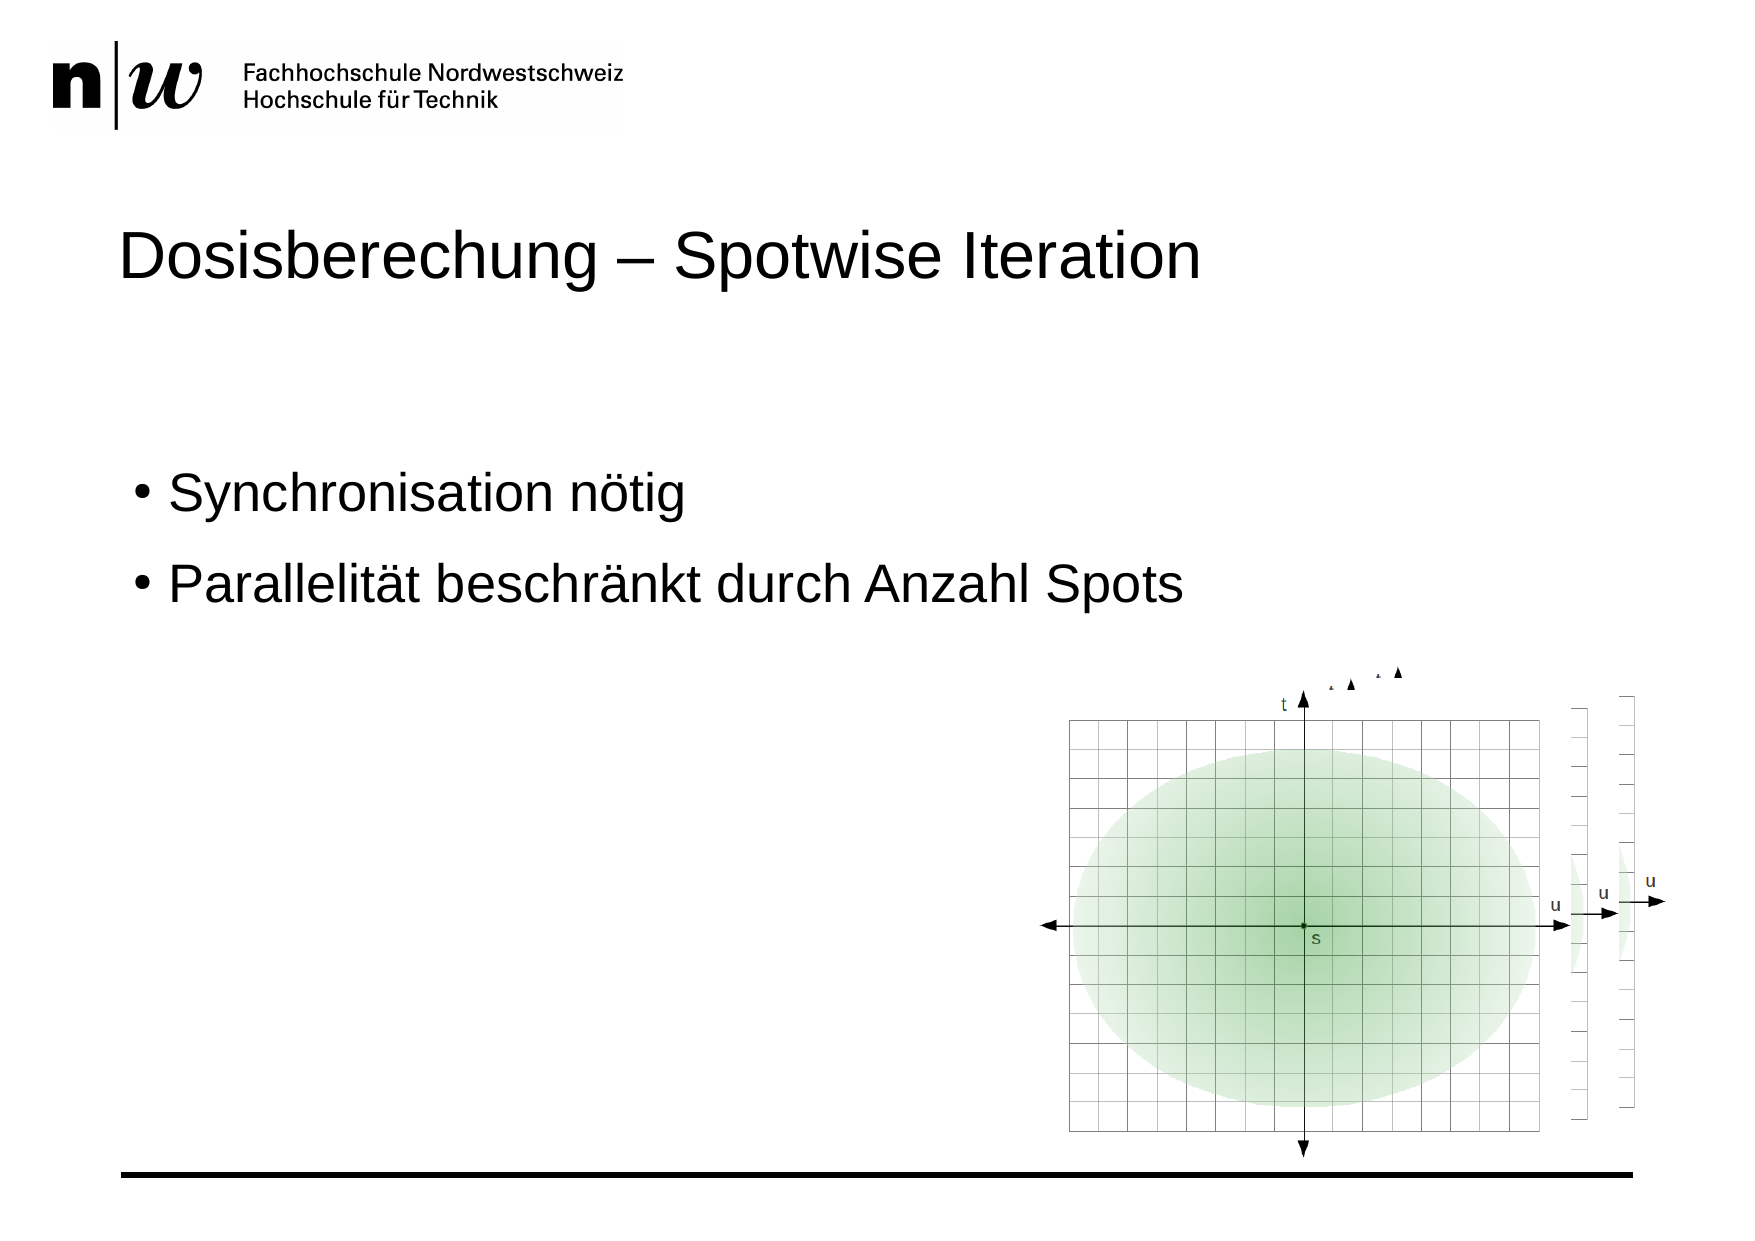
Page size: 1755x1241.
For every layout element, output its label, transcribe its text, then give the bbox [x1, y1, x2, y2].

picture [53, 41, 623, 130]
text_box Dosisberechung – Spotwise Iteration [118, 212, 1606, 296]
picture [1039, 690, 1571, 1158]
picture [1630, 666, 1666, 1134]
text_box Synchronisation nötig Parallelität beschränkt durch Anzahl Spots [118, 425, 1630, 1146]
